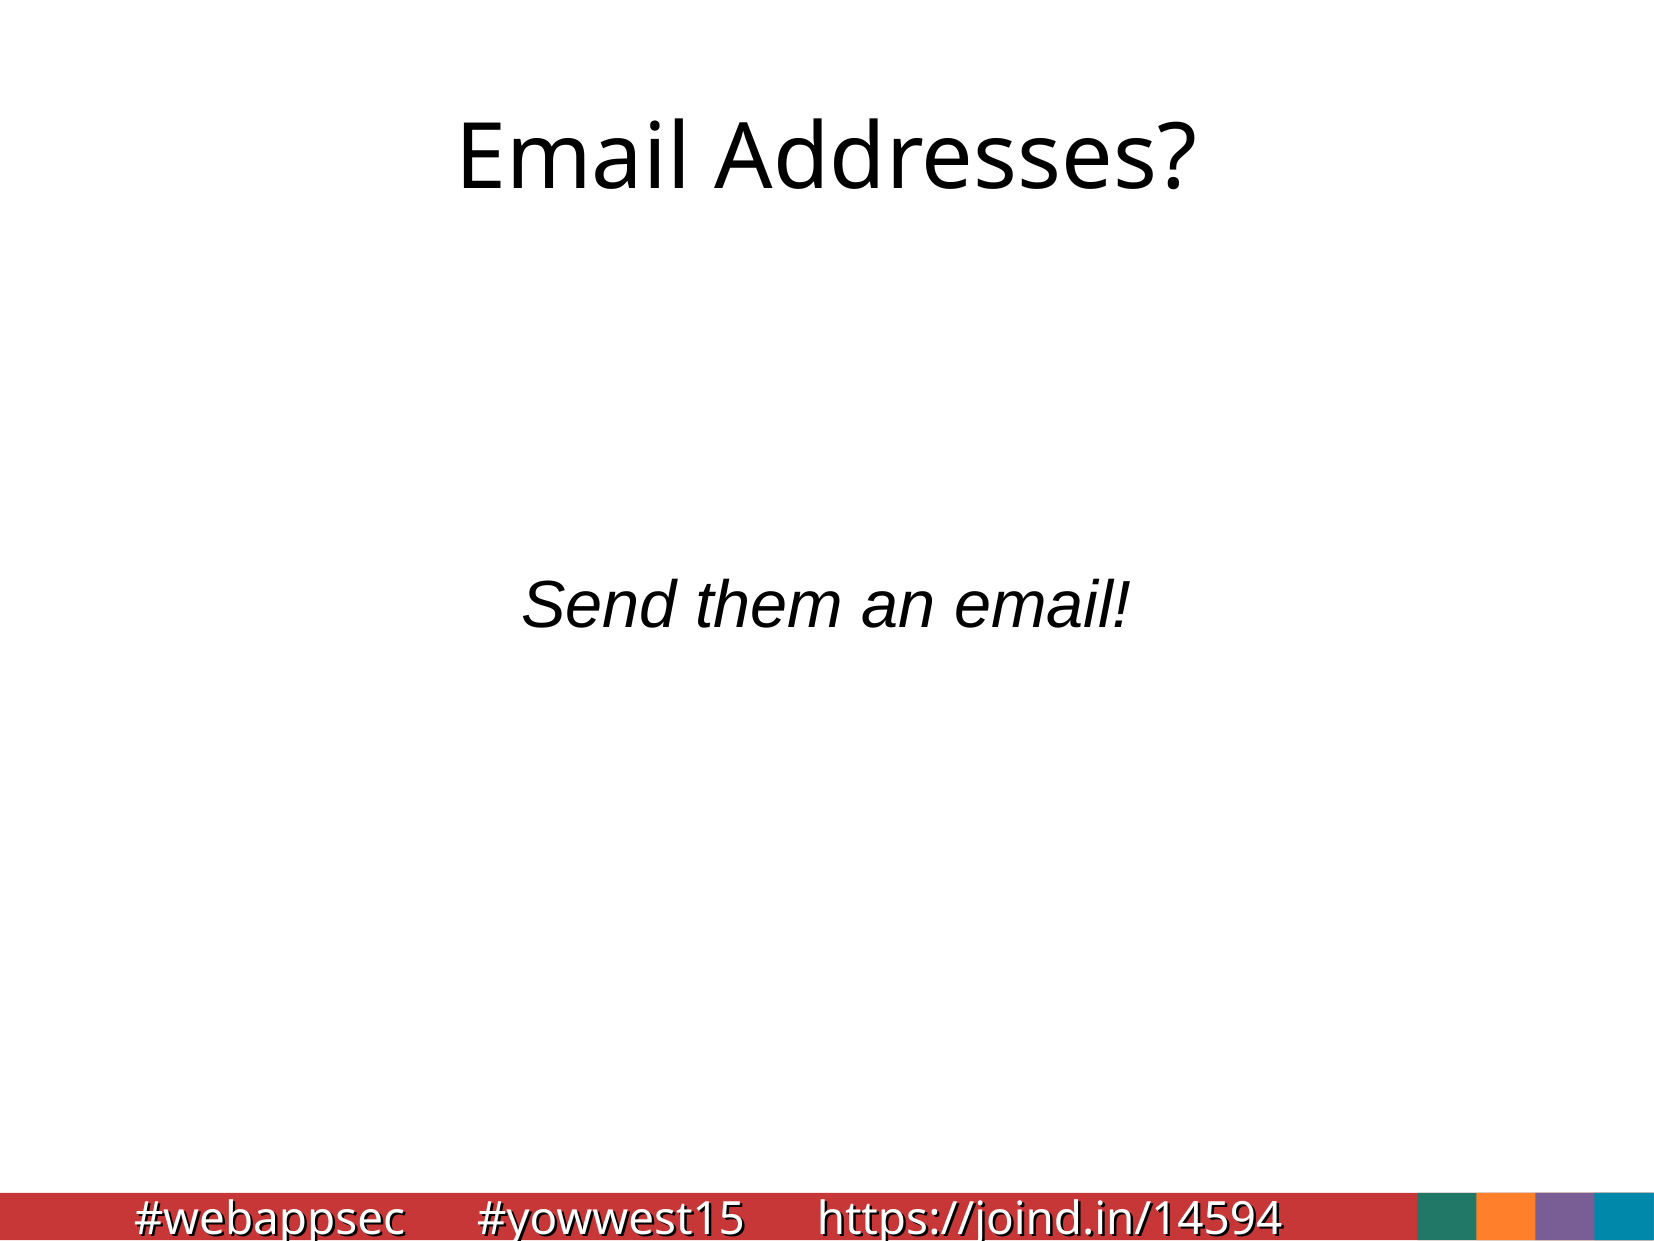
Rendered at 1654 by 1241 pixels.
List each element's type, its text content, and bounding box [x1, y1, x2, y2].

title Email Addresses? [82, 49, 1571, 257]
list Send them an email! [82, 566, 1571, 662]
